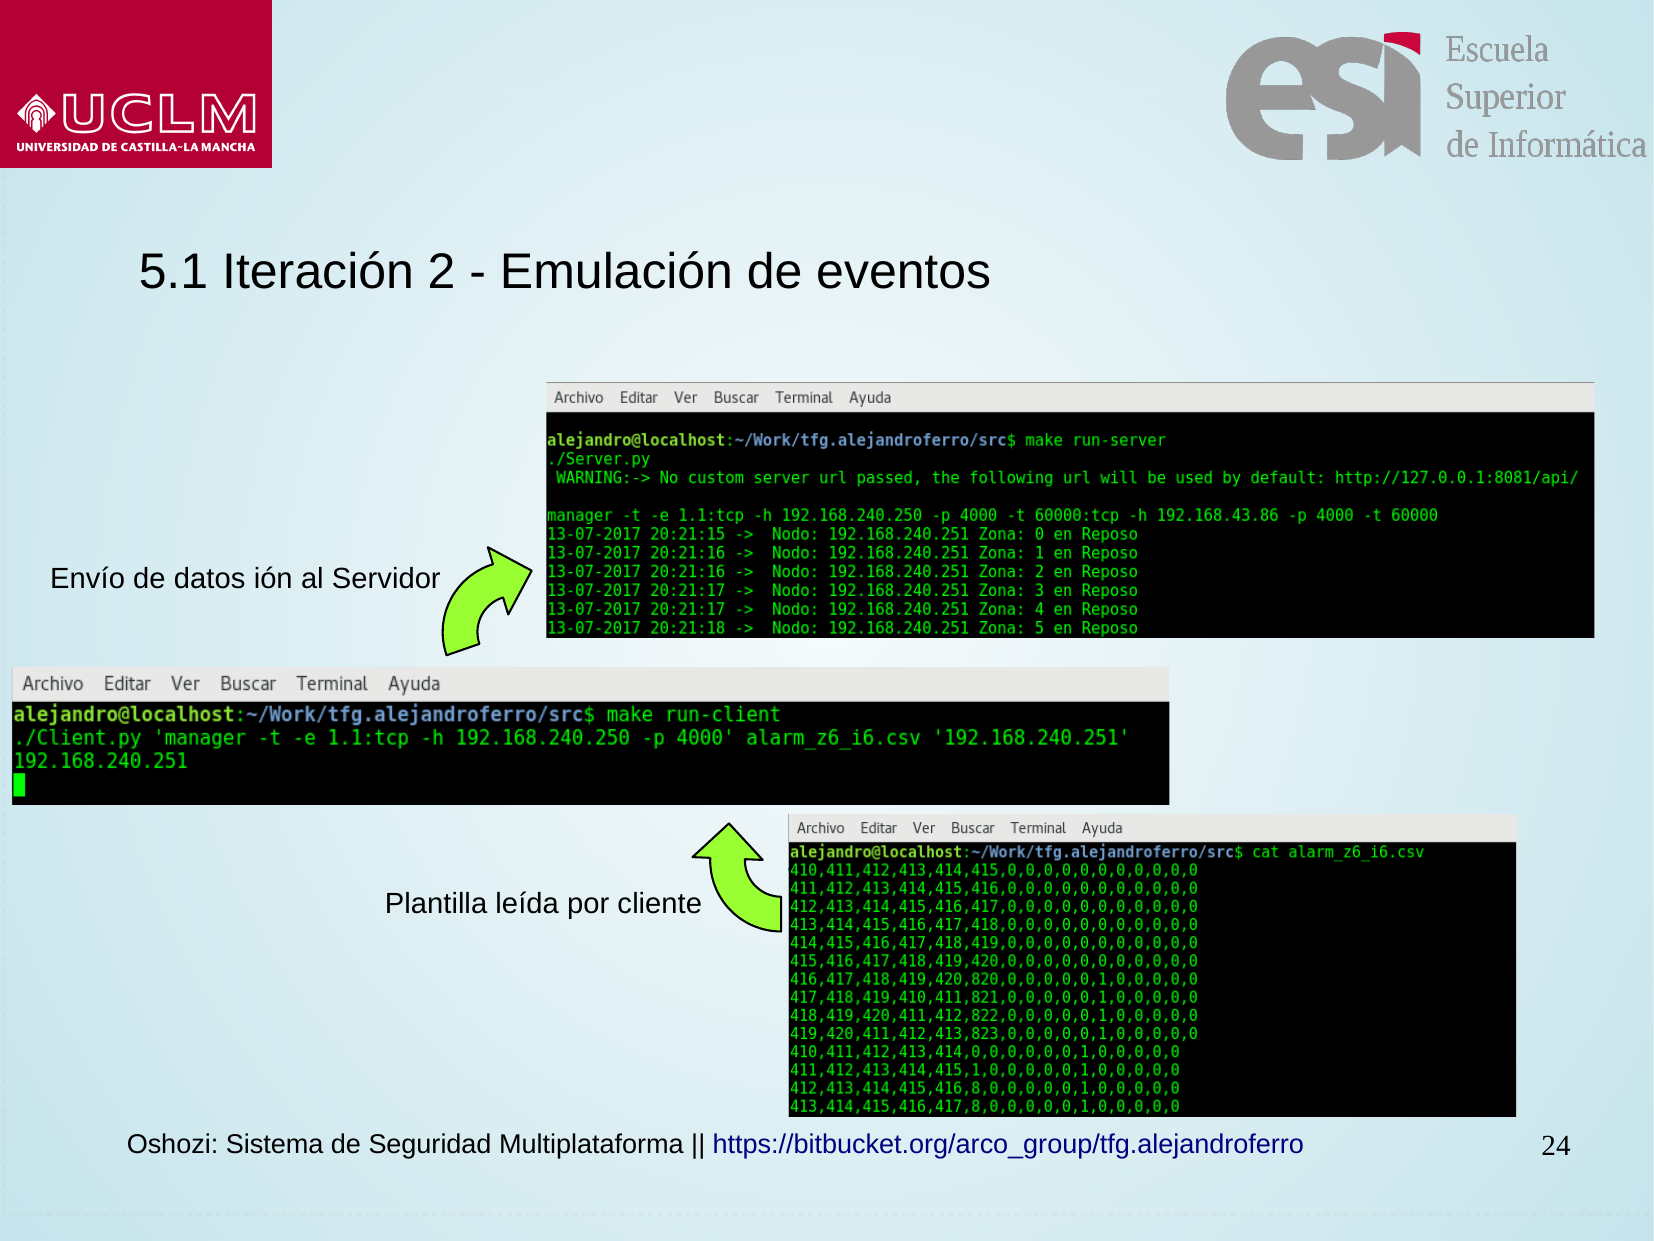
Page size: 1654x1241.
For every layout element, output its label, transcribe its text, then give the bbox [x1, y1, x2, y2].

text_box 5.1 Iteración 2 - Emulación de eventos [124, 236, 1583, 349]
text_box Envío de datos ión al Servidor [35, 555, 461, 636]
text_box [442, 547, 532, 656]
text_box Oshozi: Sistema de Seguridad Multiplataforma || https://bitbucket.org/arco_group/tfg.alejandroferro [112, 1112, 1625, 1170]
text_box Plantilla leída por cliente [370, 879, 796, 960]
text_box [692, 823, 763, 879]
picture [0, 0, 1654, 1241]
